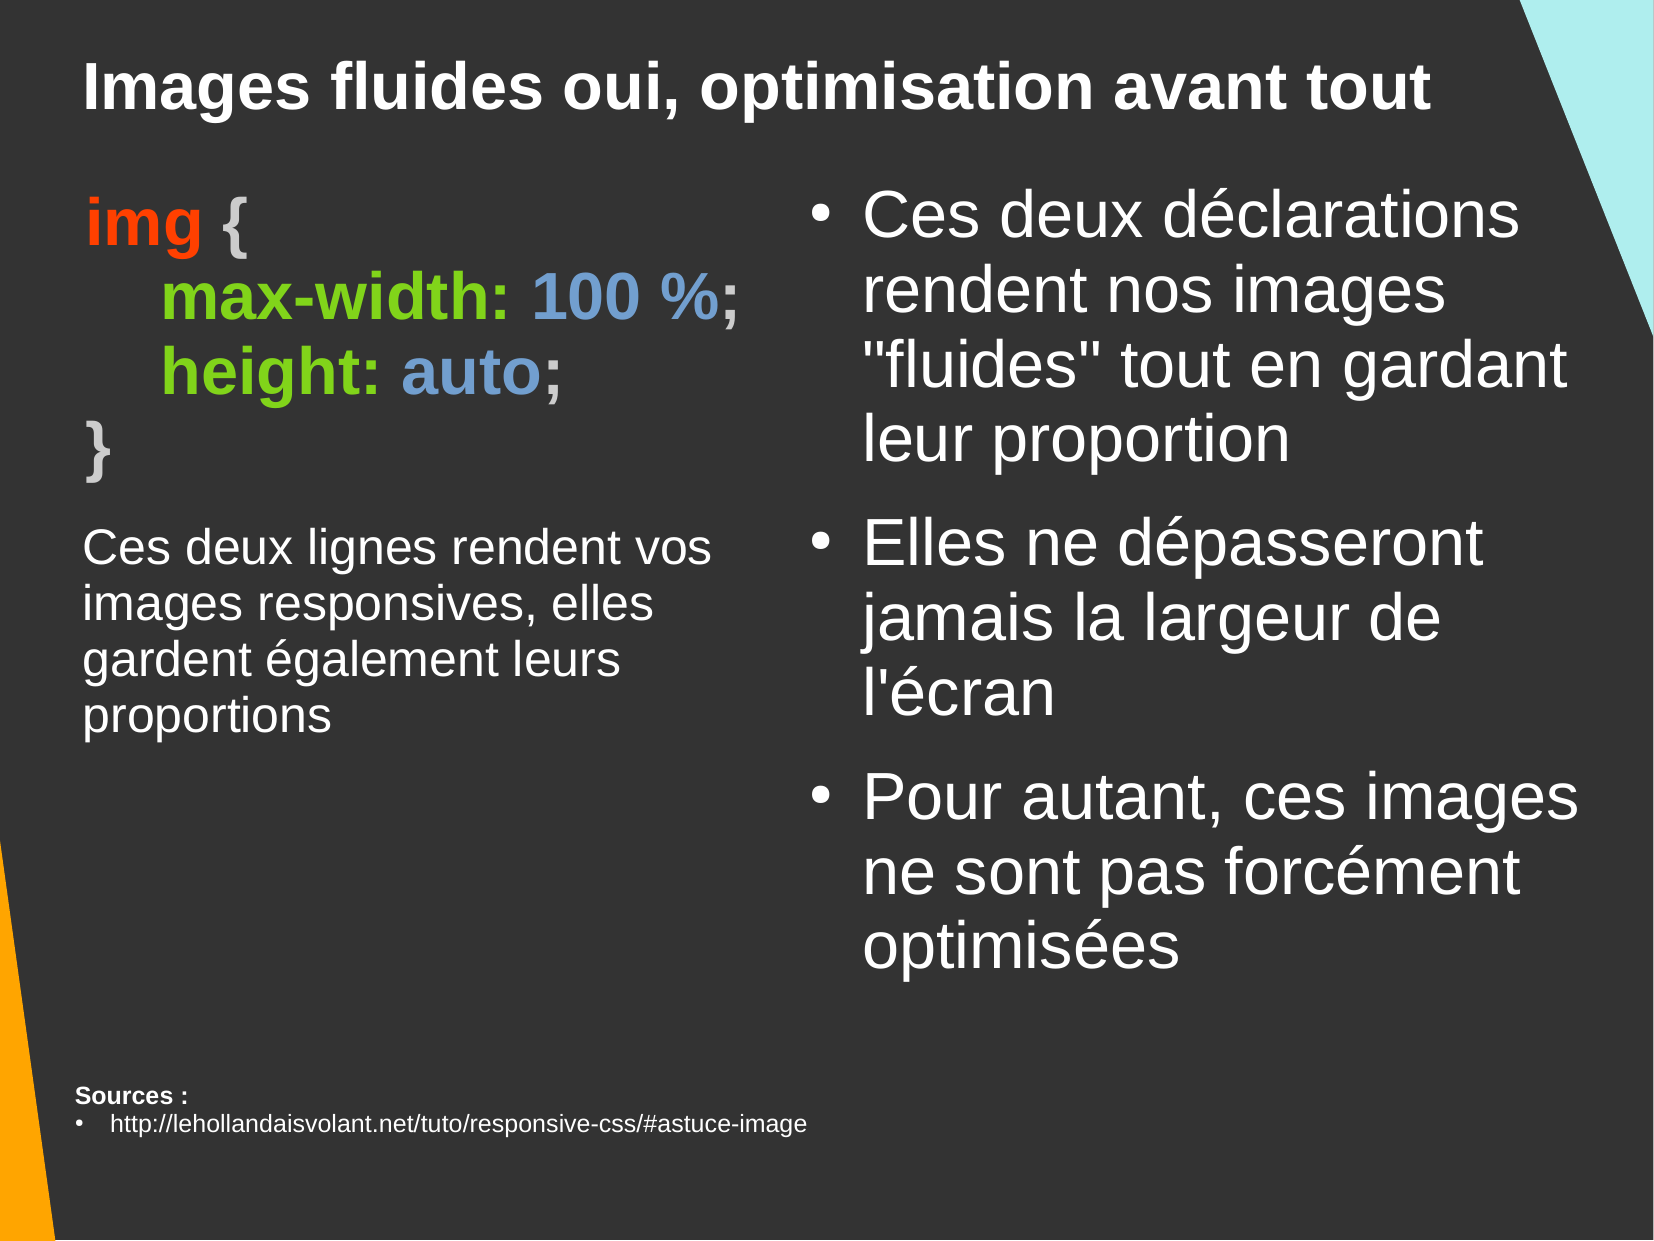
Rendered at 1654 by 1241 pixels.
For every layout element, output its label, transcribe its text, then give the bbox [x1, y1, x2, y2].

text_box img { max-width: 100 %; height: auto; } [70, 177, 780, 492]
text_box [1519, 0, 1654, 339]
list Ces deux déclarations rendent nos images "fluides" tout en gardant leur proportion Elles ne dépasseront jamais la largeur de l'écran Pour autant, ces images ne sont pas forcément optimisées [791, 177, 1583, 1063]
text_box [0, 840, 56, 1241]
title Images fluides oui, optimisation avant tout [82, 49, 1571, 152]
title Ces deux lignes rendent vos images responsives, elles gardent également leurs proportions [82, 519, 745, 743]
text_box Sources : http://lehollandaisvolant.net/tuto/responsive-css/#astuce-image [60, 1074, 1546, 1241]
